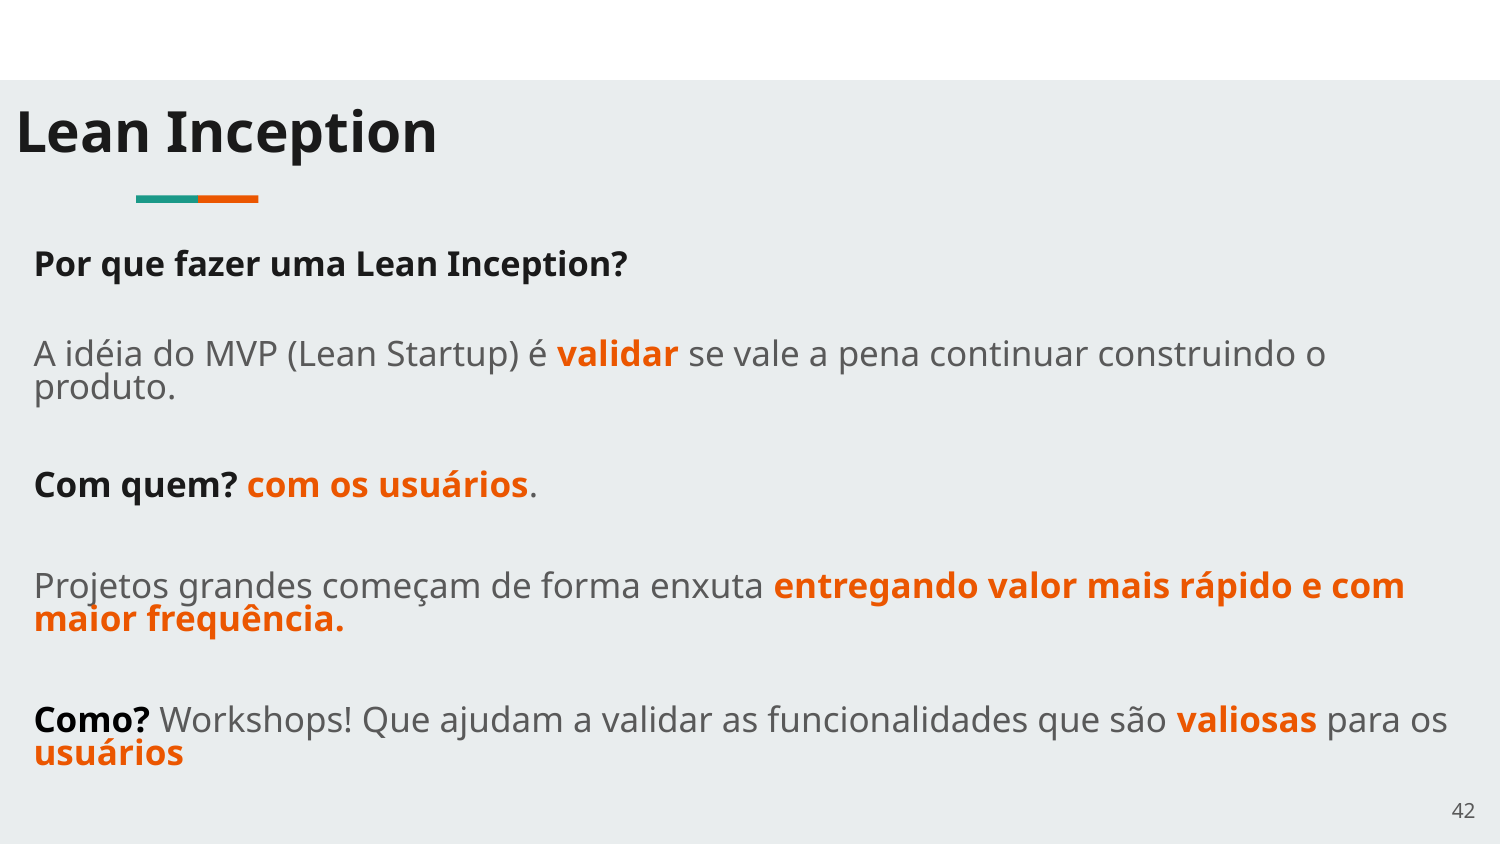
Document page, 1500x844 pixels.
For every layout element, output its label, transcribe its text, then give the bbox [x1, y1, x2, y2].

slide_number <number> [1400, 779, 1491, 844]
title Lean Inception [0, 80, 1101, 181]
subtitle Por que fazer uma Lean Inception? A idéia do MVP (Lean Startup) é validar se vale a pena continuar construindo o produto. Com quem? com os usuários. Projetos grandes começam de forma enxuta entregando valor mais rápido e com maior frequência. Como? Workshops! Que ajudam a validar as funcionalidades que são valiosas para os usuários [18, 235, 1471, 738]
